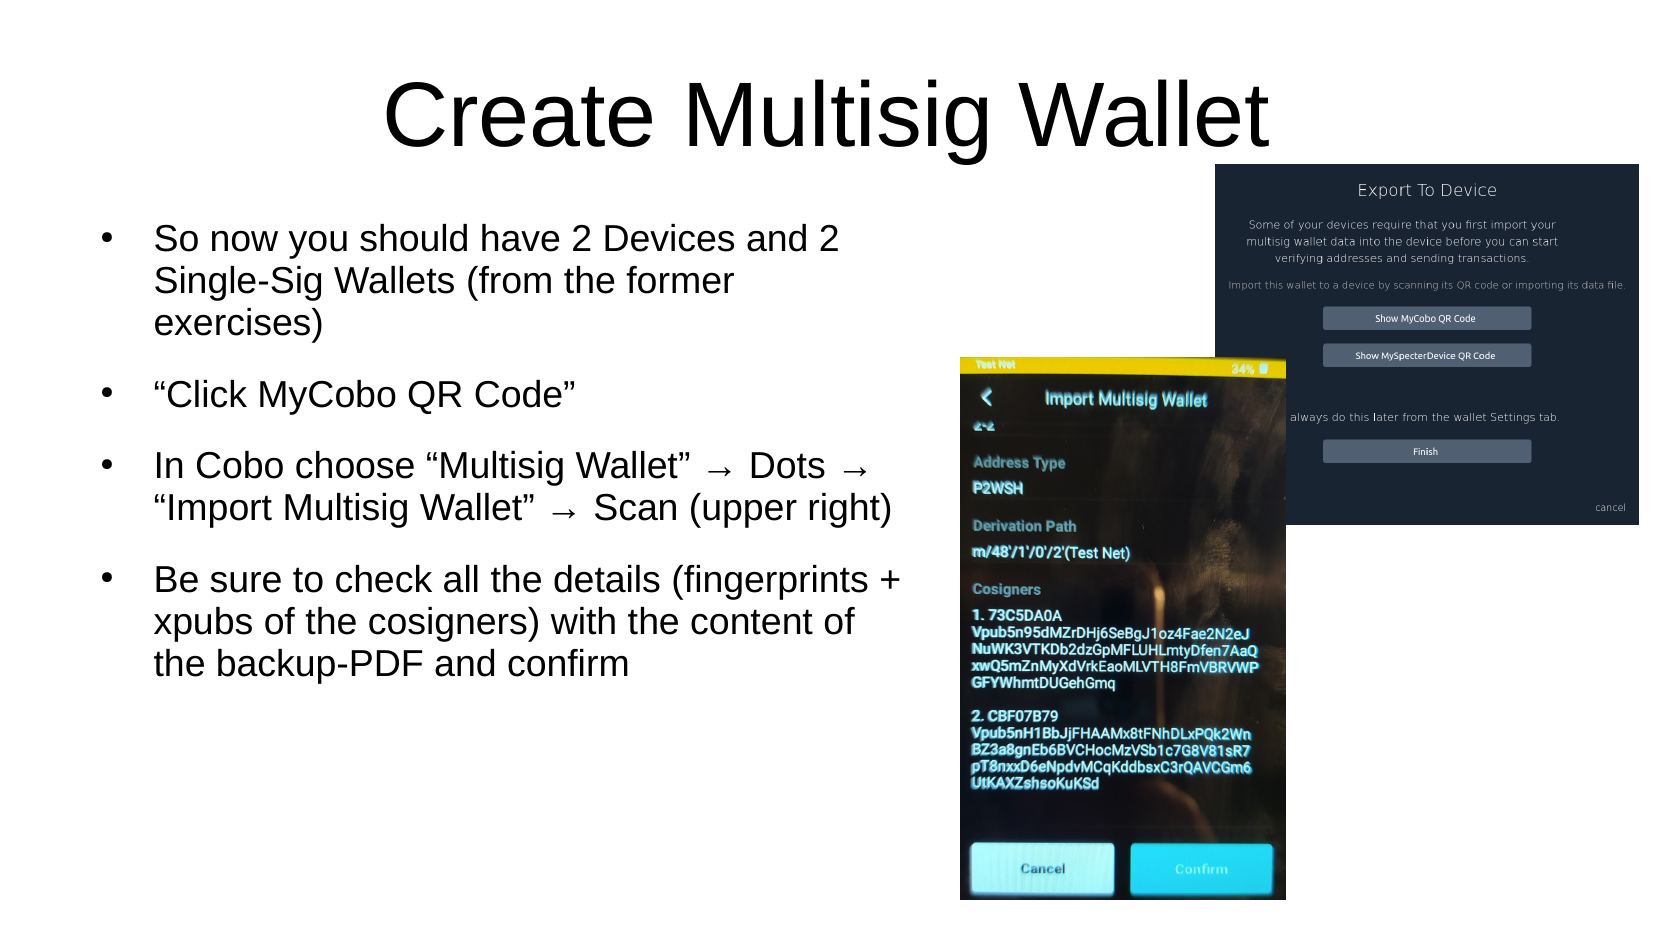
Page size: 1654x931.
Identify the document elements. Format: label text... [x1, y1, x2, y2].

list So now you should have 2 Devices and 2 Single-Sig Wallets (from the former exercises) “Click MyCobo QR Code” In Cobo choose “Multisig Wallet” → Dots → “Import Multisig Wallet” → Scan (upper right) Be sure to check all the details (fingerprints + xpubs of the cosigners) with the content of the backup-PDF and confirm [82, 217, 916, 841]
picture [960, 164, 1639, 901]
title Create Multisig Wallet [82, 37, 1571, 193]
